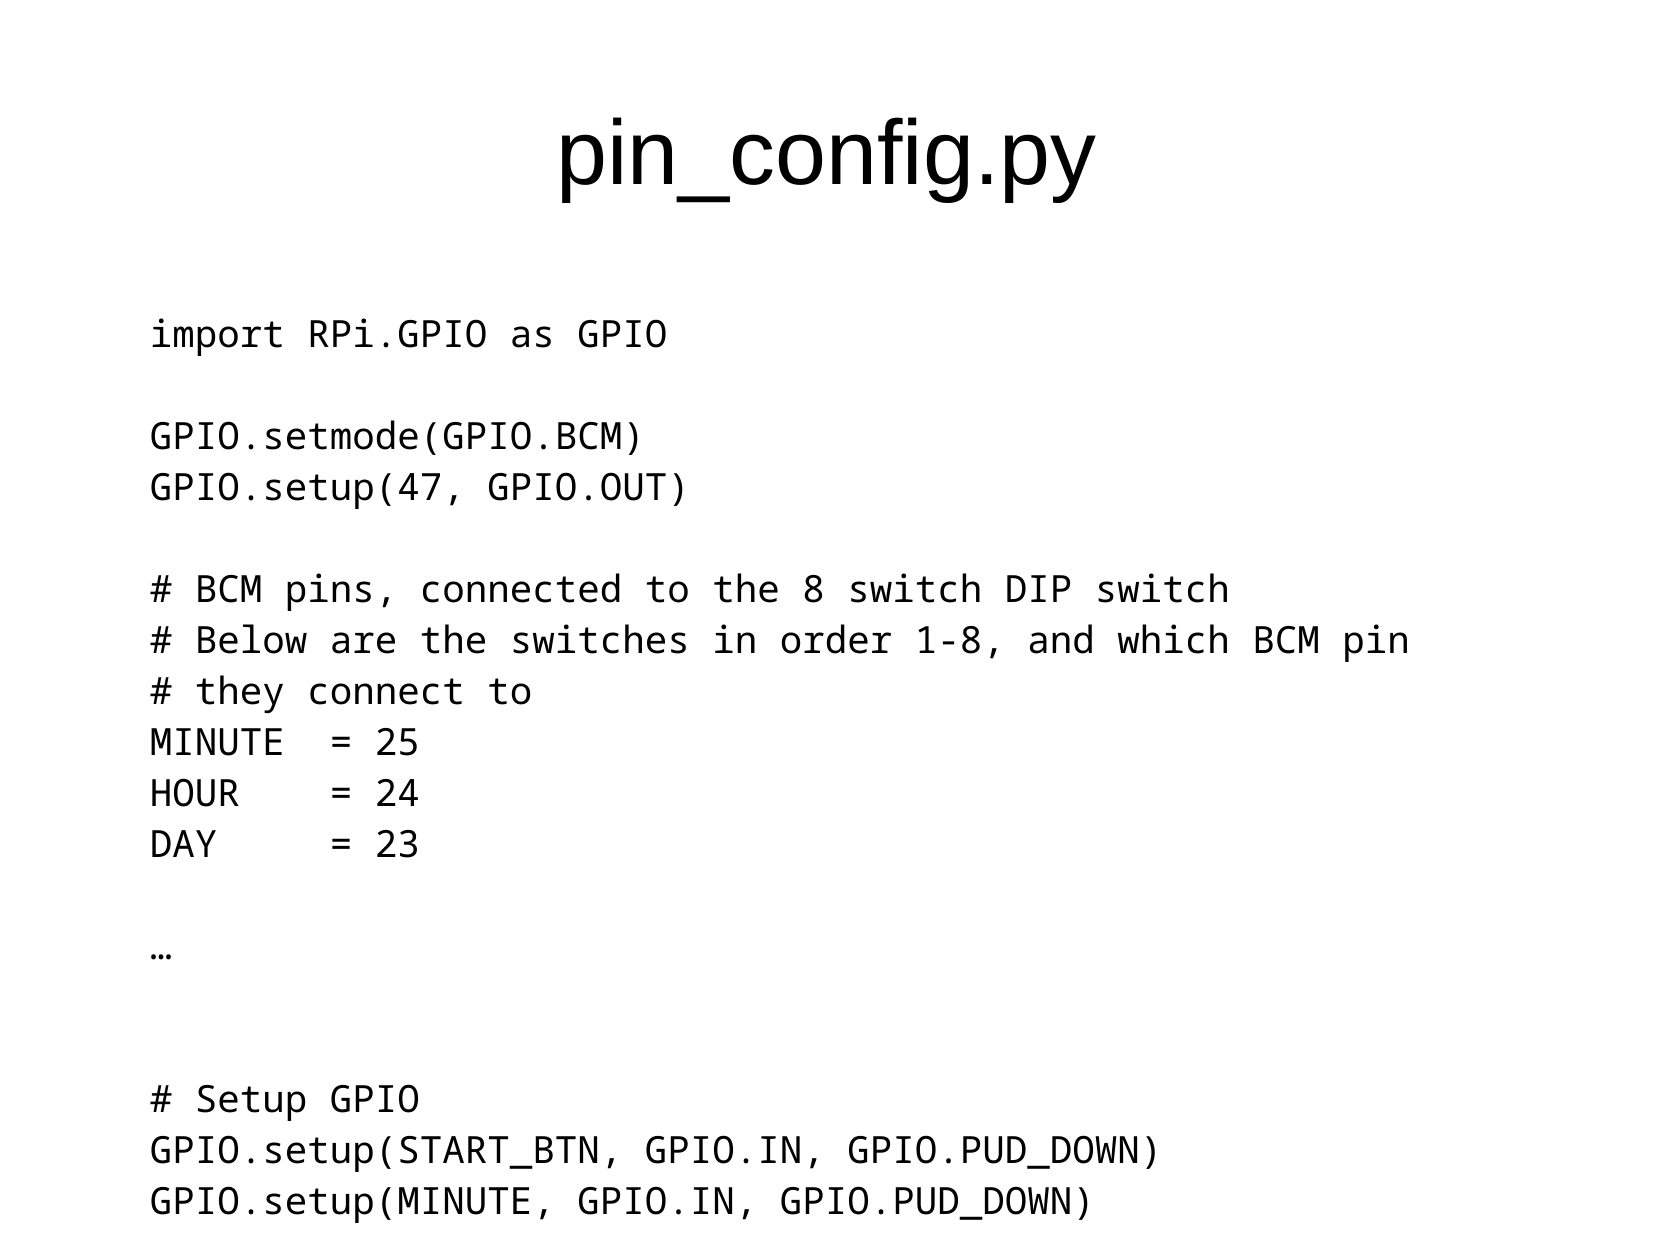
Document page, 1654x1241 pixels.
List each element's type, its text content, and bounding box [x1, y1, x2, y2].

text_box import RPi.GPIO as GPIO GPIO.setmode(GPIO.BCM) GPIO.setup(47, GPIO.OUT) # BCM pins, connected to the 8 switch DIP switch # Below are the switches in order 1-8, and which BCM pin # they connect to MINUTE = 25 HOUR = 24 DAY = 23 … # Setup GPIO GPIO.setup(START_BTN, GPIO.IN, GPIO.PUD_DOWN) GPIO.setup(MINUTE, GPIO.IN, GPIO.PUD_DOWN) … [135, 300, 1576, 1142]
title pin_config.py [82, 49, 1571, 257]
